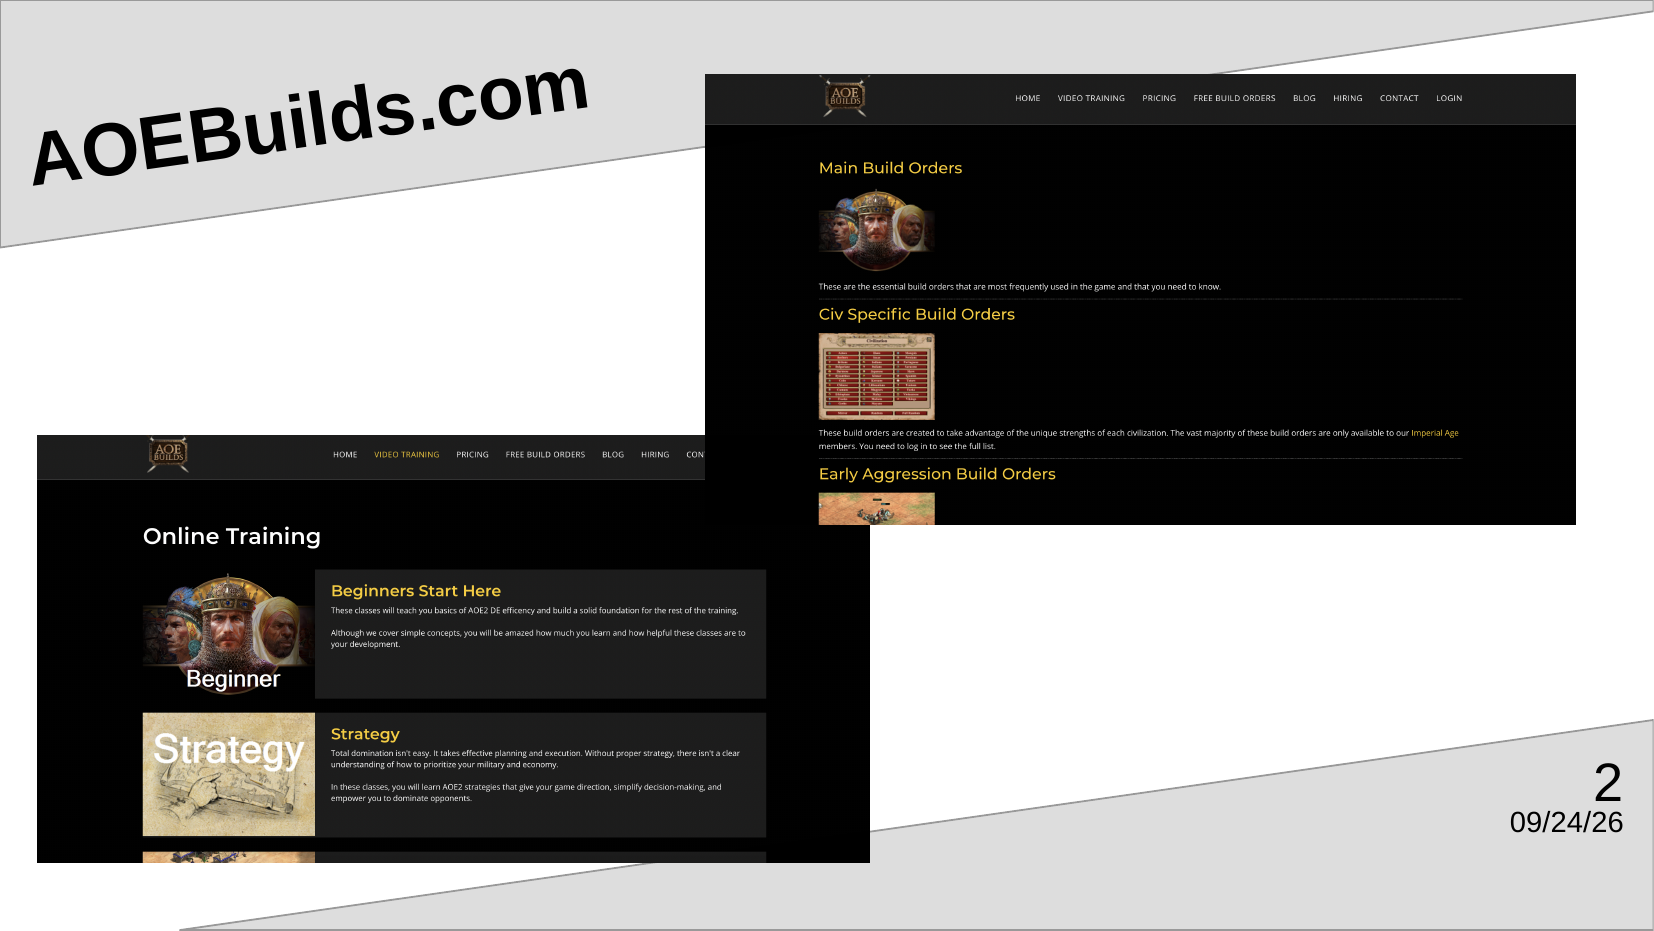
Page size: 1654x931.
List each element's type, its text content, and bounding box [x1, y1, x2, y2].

title AOEBuilds.com [16, 0, 1501, 239]
picture [37, 74, 1576, 863]
